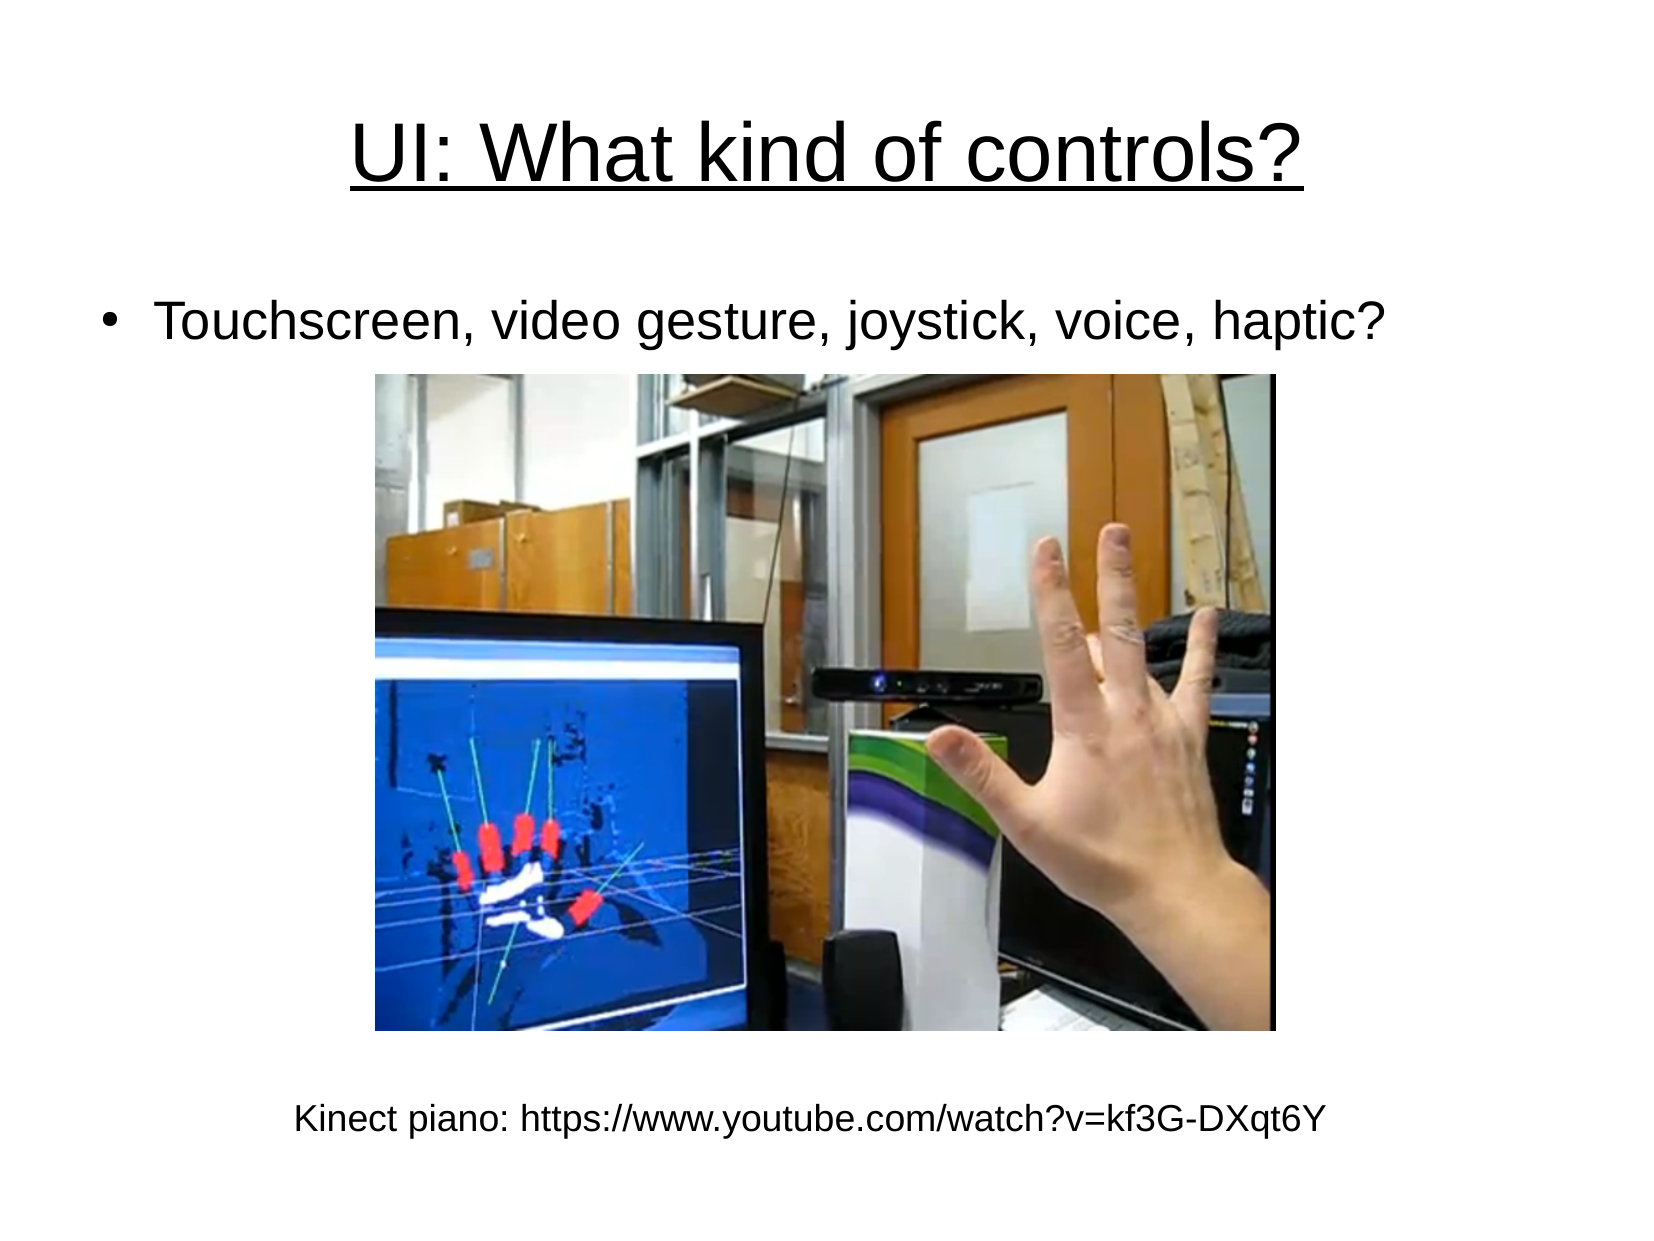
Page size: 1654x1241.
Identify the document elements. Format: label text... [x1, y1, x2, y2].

title UI: What kind of controls? [82, 49, 1571, 257]
text_box Kinect piano: https://www.youtube.com/watch?v=kf3G-DXqt6Y [278, 1089, 1375, 1147]
list Touchscreen, video gesture, joystick, voice, haptic? [82, 290, 1571, 1109]
picture [375, 374, 1276, 1031]
